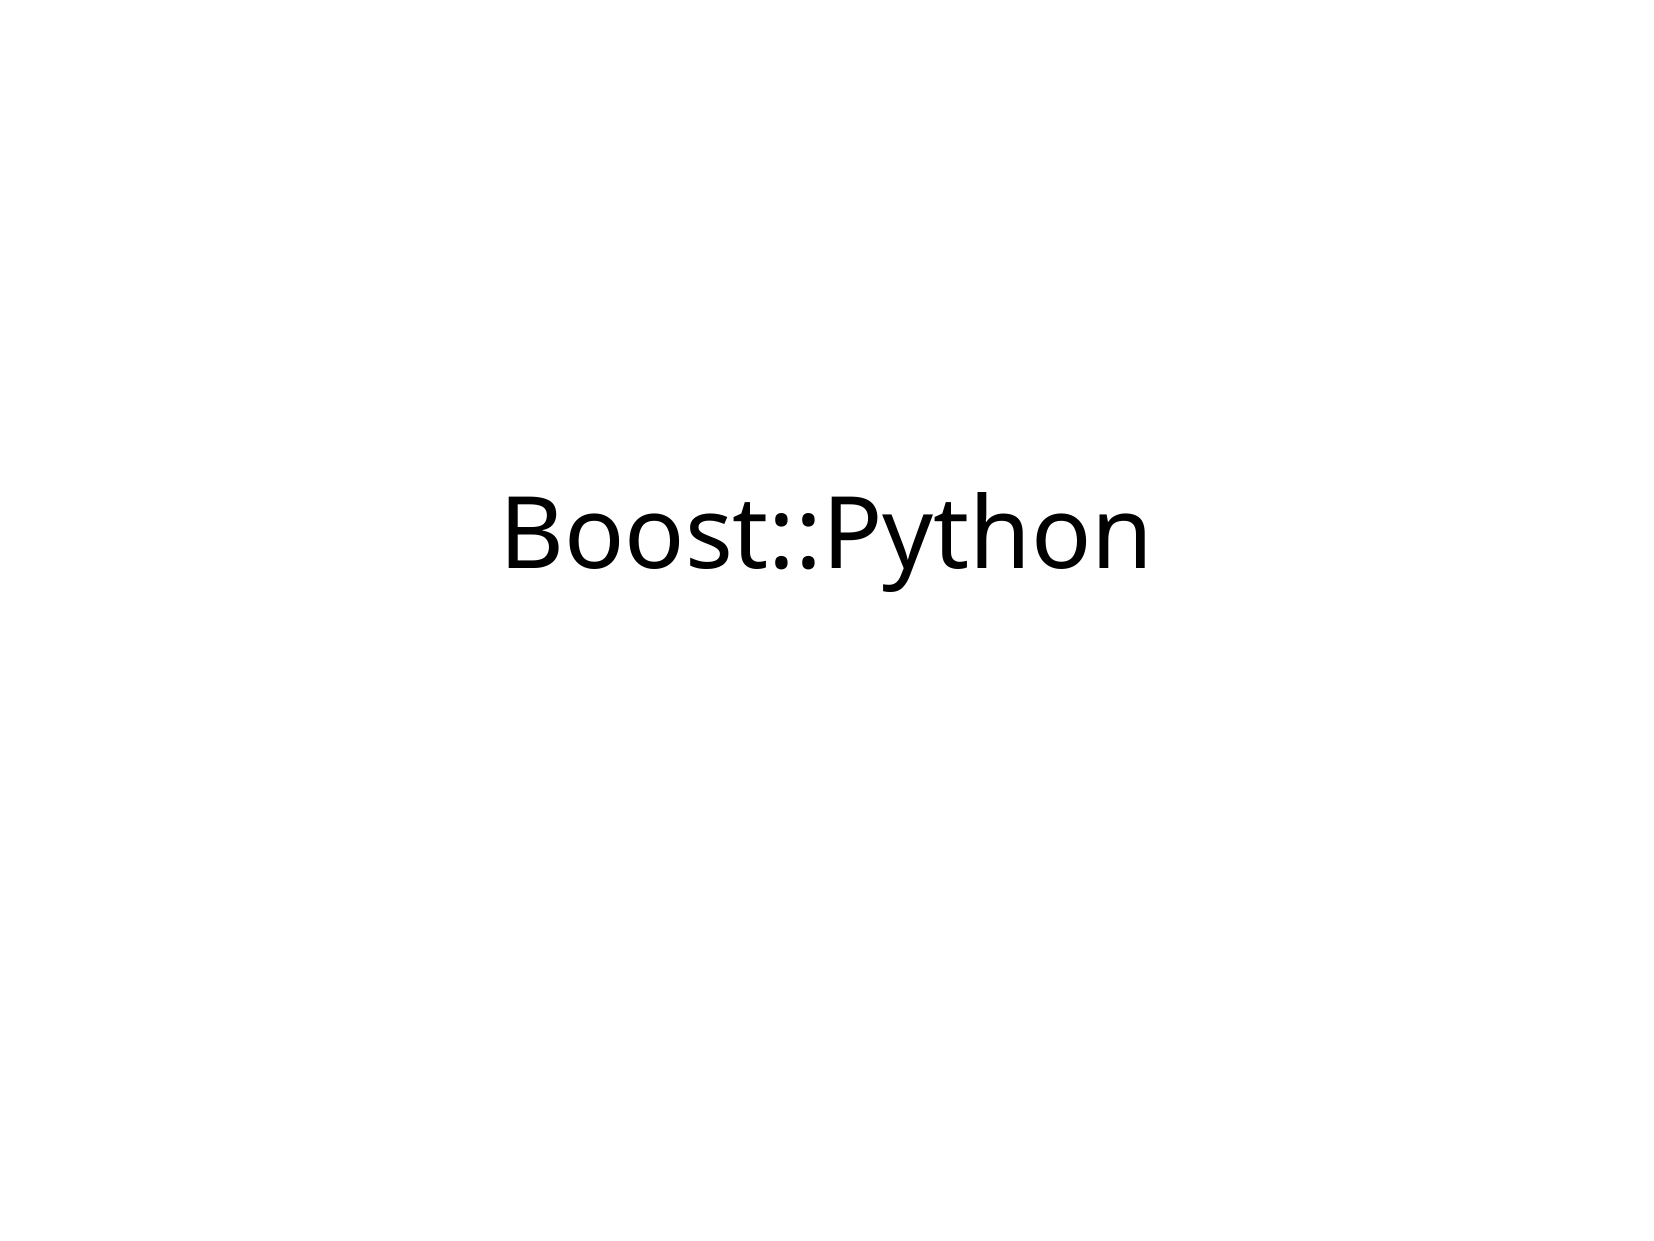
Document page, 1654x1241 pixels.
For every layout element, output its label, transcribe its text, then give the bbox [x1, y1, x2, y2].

subtitle Boost::Python [82, 49, 1571, 1010]
